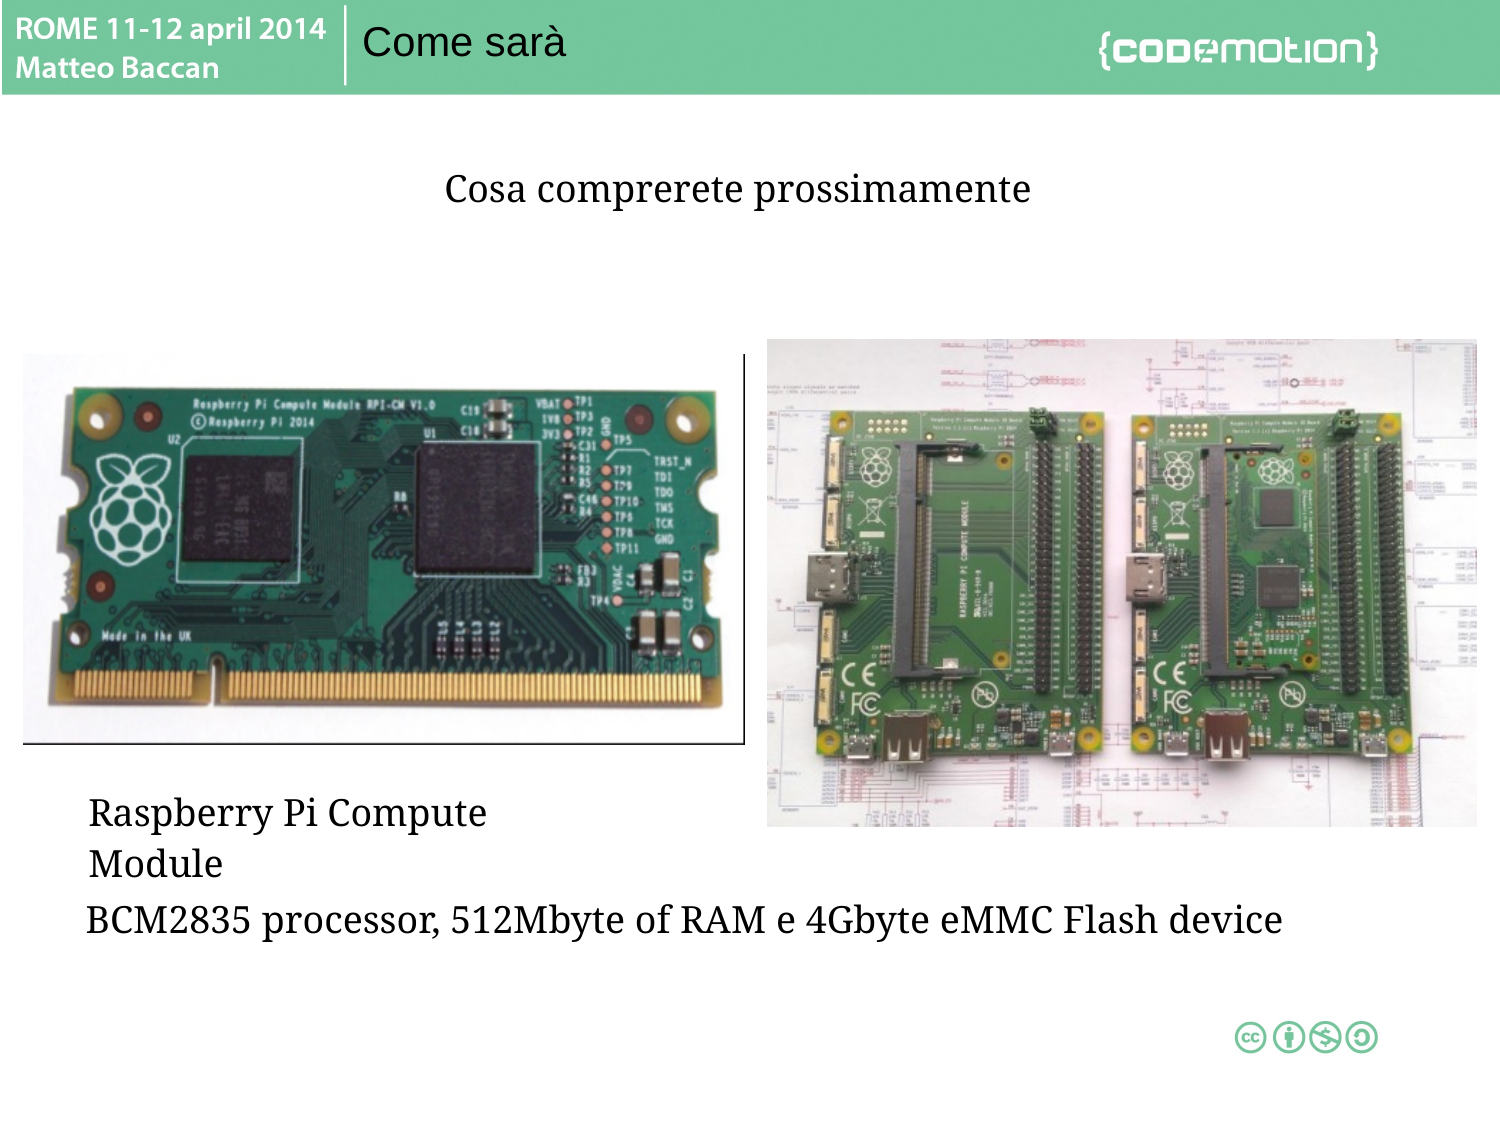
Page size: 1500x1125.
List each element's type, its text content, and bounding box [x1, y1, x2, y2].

picture [2, 0, 1500, 1125]
text_box Cosa comprerete prossimamente [389, 154, 1087, 213]
text_box Raspberry Pi Compute Module [73, 779, 615, 838]
text_box BCM2835 processor, 512Mbyte of RAM e 4Gbyte eMMC Flash device [70, 885, 1406, 945]
list Come sarà [347, 11, 1373, 87]
